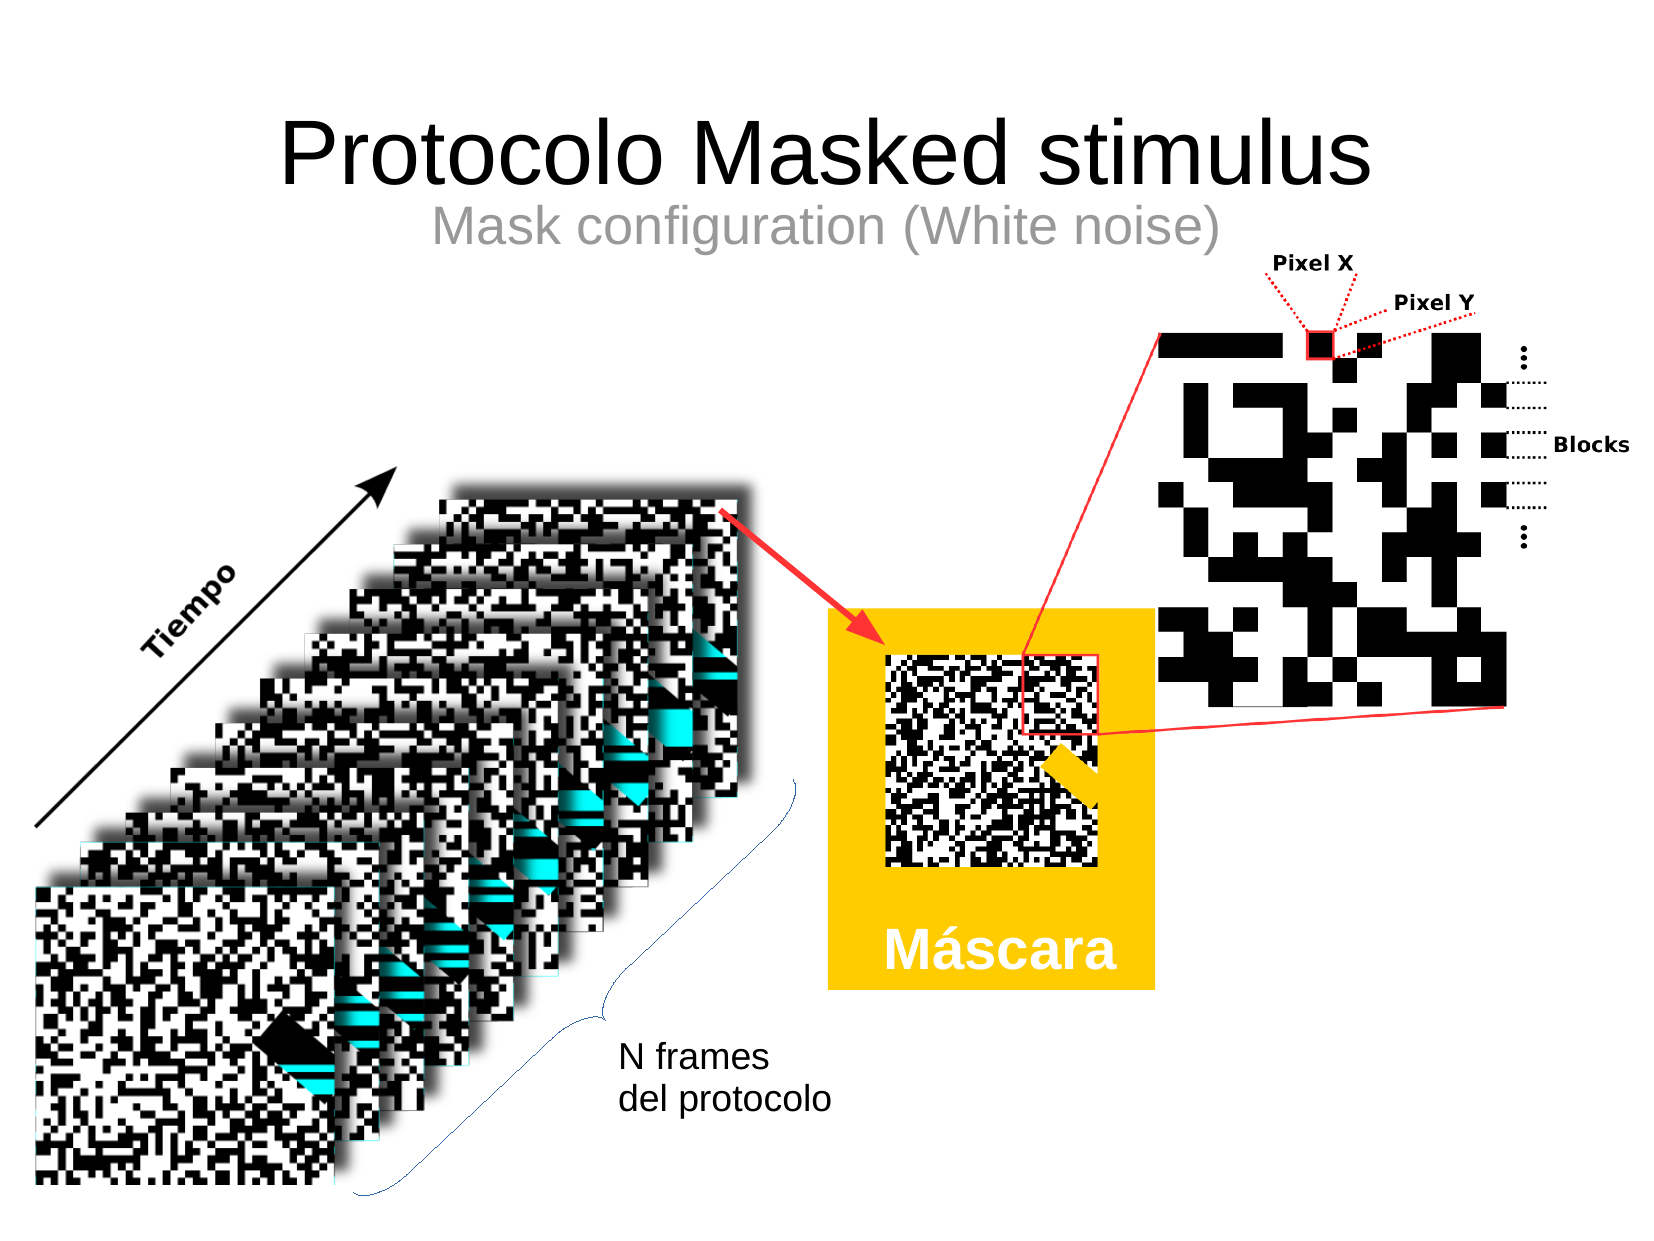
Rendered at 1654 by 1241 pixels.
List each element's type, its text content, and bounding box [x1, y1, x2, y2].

text_box [827, 608, 1156, 990]
text_box [846, 608, 885, 643]
picture [34, 465, 766, 1186]
title Mask configuration (White noise) [82, 195, 1572, 257]
text_box N frames del protocolo [603, 1028, 848, 1128]
title Protocolo Masked stimulus [82, 49, 1571, 195]
text_box Máscara [868, 909, 1156, 991]
picture [885, 254, 1629, 867]
